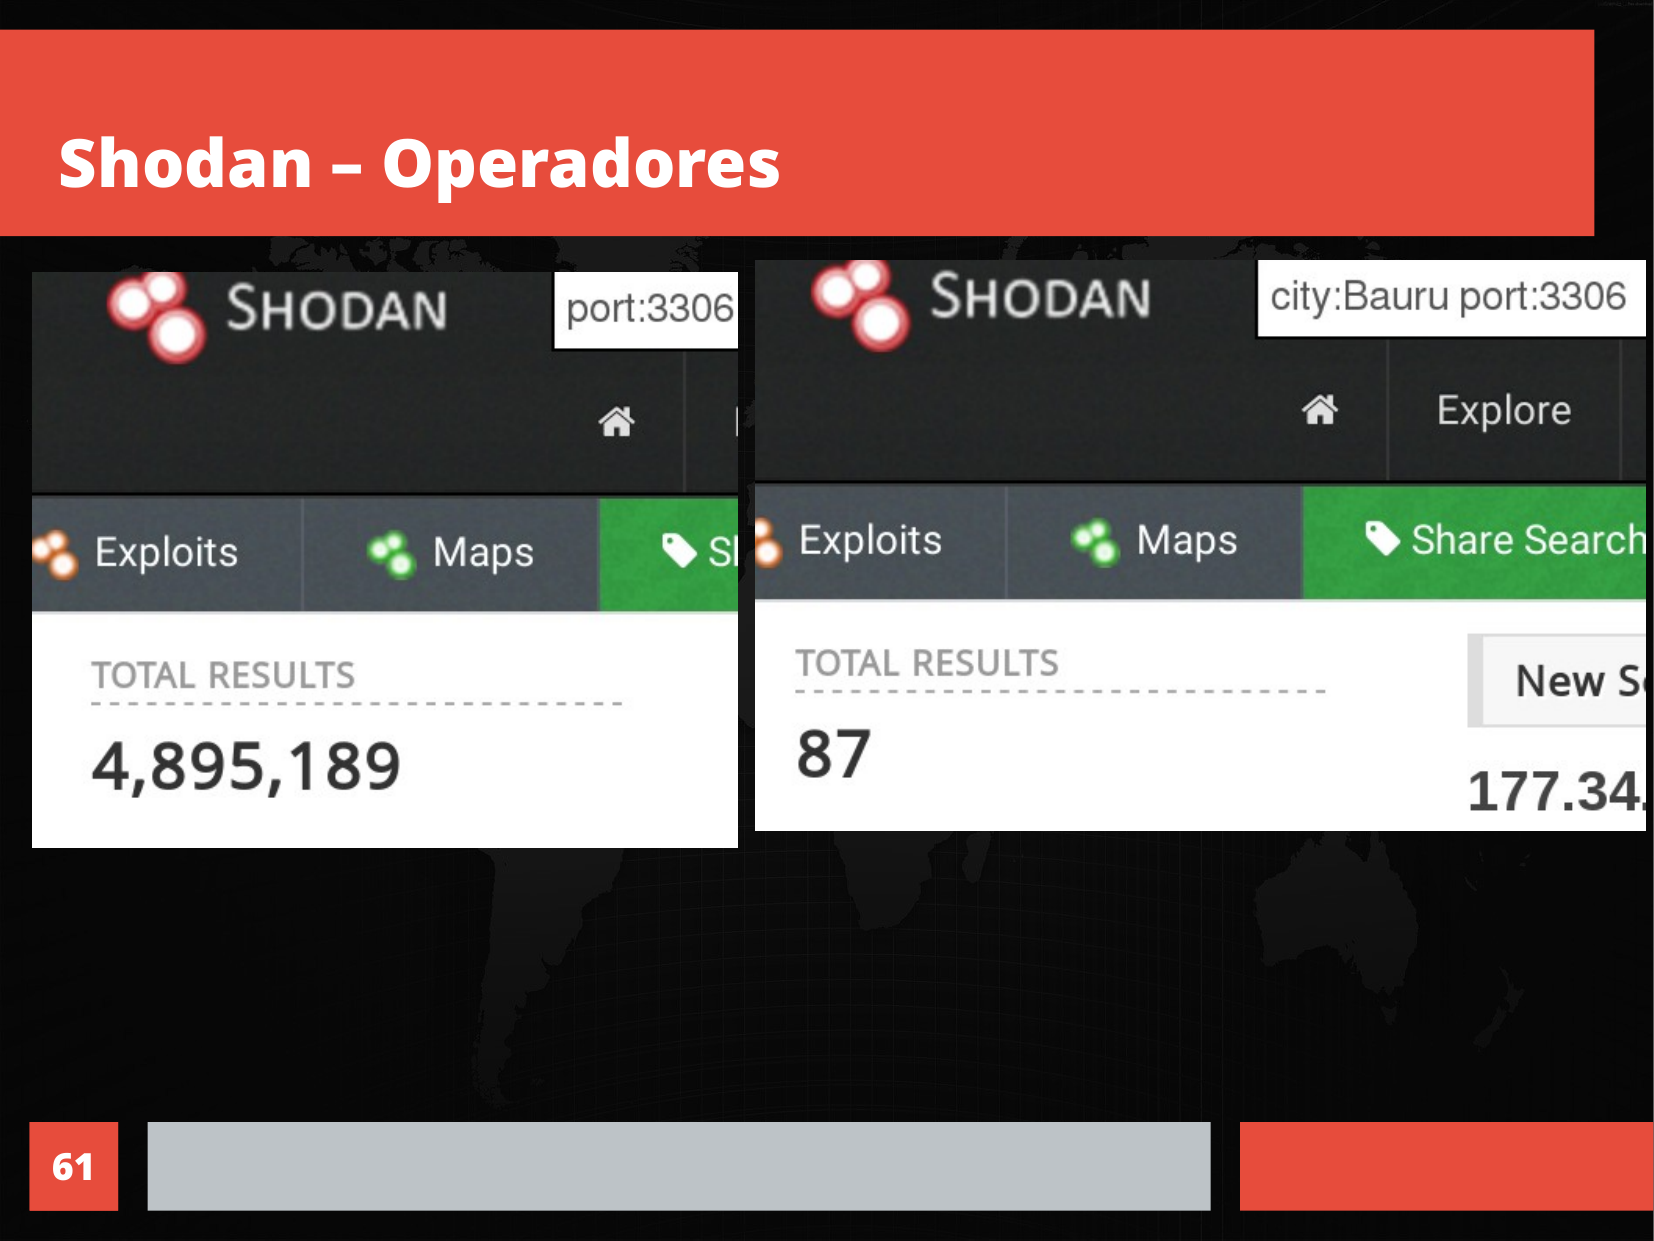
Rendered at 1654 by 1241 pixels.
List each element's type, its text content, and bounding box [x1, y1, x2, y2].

title Shodan – Operadores [59, 59, 1595, 207]
picture [0, 0, 1654, 1241]
list [59, 324, 1565, 1093]
